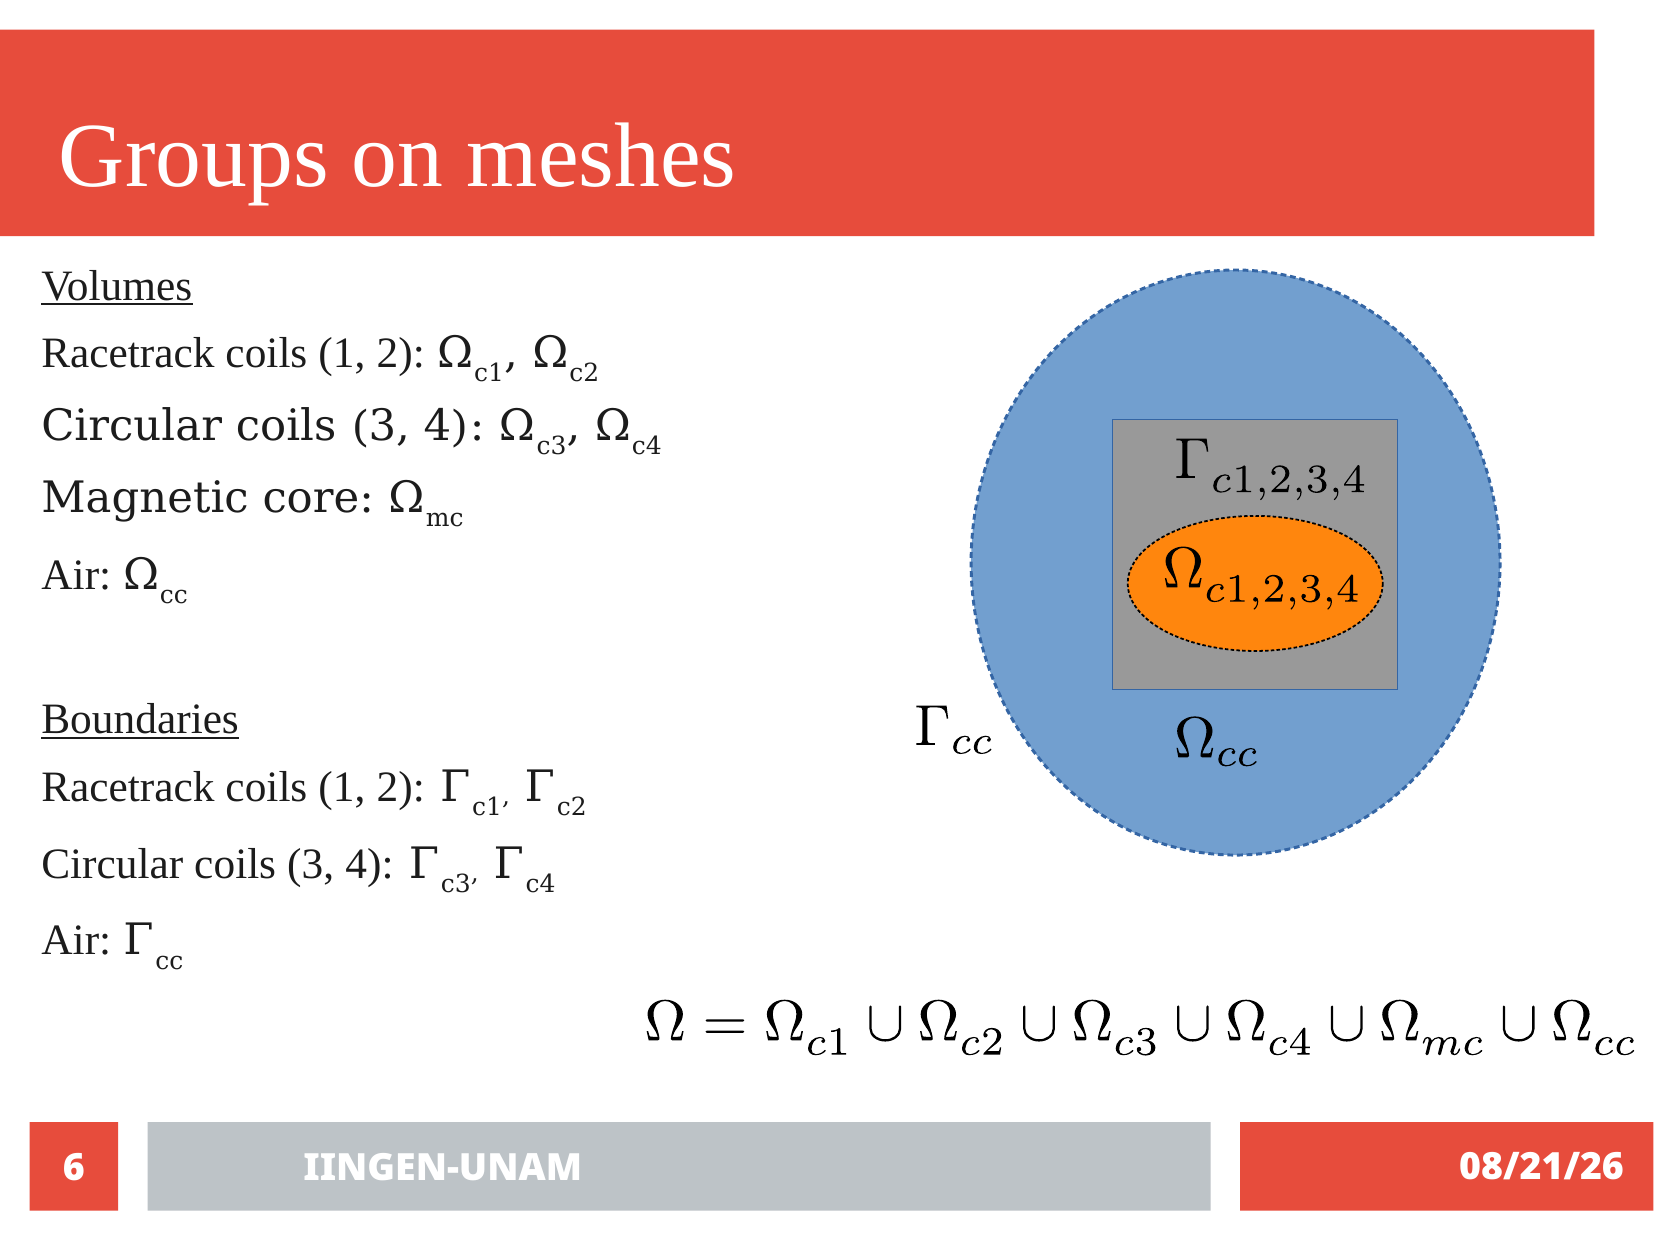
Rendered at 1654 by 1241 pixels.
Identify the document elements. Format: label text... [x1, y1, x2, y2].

text_box [1553, 999, 1591, 1041]
text_box [1073, 999, 1111, 1041]
text_box [766, 999, 803, 1041]
text_box [1269, 1036, 1288, 1056]
text_box [831, 1027, 847, 1055]
list Volumes Racetrack coils (1, 2): Ωc1, Ωc2 Circular coils (3, 4): Ωc3, Ωc4 Magnetic core: Ωmc Air: Ωcc Boundaries Racetrack coils (1, 2): Γc1, Γc2 Circular coils (3, 4): Γc3, Γc4 Air: Γcc [41, 261, 853, 982]
text_box [1227, 999, 1265, 1041]
text_box [1502, 1005, 1535, 1042]
text_box [1422, 1036, 1461, 1056]
text_box [1115, 1036, 1134, 1056]
text_box [1595, 1036, 1613, 1056]
text_box [808, 1036, 826, 1056]
title Groups on meshes [59, 59, 1595, 207]
text_box [1464, 1036, 1483, 1056]
text_box [1023, 1005, 1055, 1042]
text_box [983, 1027, 1002, 1055]
text_box [920, 999, 957, 1041]
text_box [953, 735, 971, 755]
text_box [962, 1036, 980, 1056]
text_box [973, 735, 992, 755]
text_box [1381, 999, 1419, 1041]
text_box [1330, 1005, 1363, 1042]
text_box [1136, 1027, 1156, 1056]
text_box [971, 270, 1501, 856]
text_box [1290, 1027, 1310, 1055]
text_box [1177, 1005, 1209, 1042]
text_box [916, 705, 949, 745]
text_box [869, 1005, 902, 1042]
text_box [646, 999, 684, 1041]
text_box [1616, 1036, 1635, 1056]
